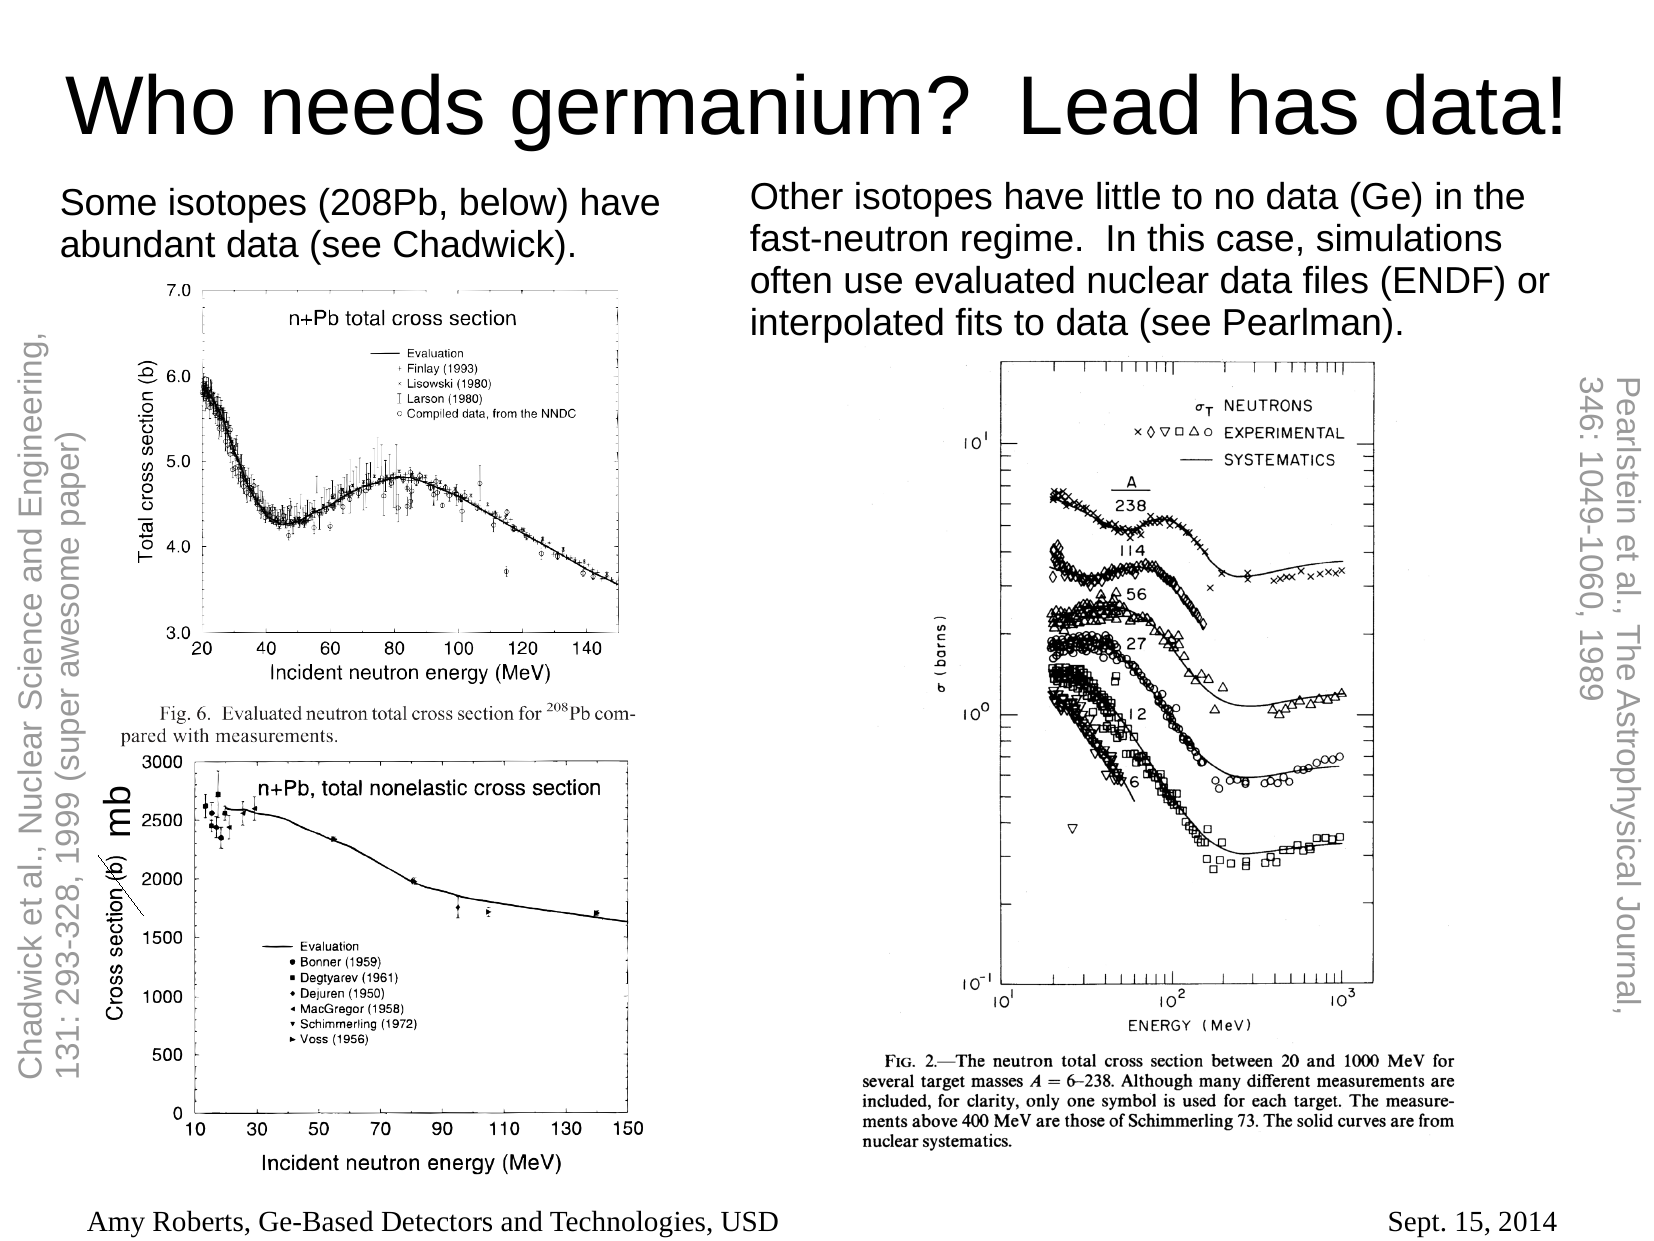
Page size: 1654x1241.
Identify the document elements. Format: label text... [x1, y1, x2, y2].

text_box Other isotopes have little to no data (Ge) in the fast-neutron regime. In this case, simulations often use evaluated nuclear data files (ENDF) or interpolated fits to data (see Pearlman). [735, 168, 1591, 351]
text_box Some isotopes (208Pb, below) have abundant data (see Chadwick). [45, 173, 735, 327]
title Who needs germanium? Lead has data! [15, 2, 1621, 210]
text_box Pearlstein et al., The Astrophysical Journal, 346: 1049-1060, 1989 [1542, 361, 1654, 1096]
picture [98, 327, 654, 1184]
text_box mb [94, 771, 446, 853]
picture [846, 351, 1466, 1169]
text_box Chadwick et al., Nuclear Science and Engineering, 131: 293-328, 1999 (super awesome paper) [4, 255, 94, 1096]
